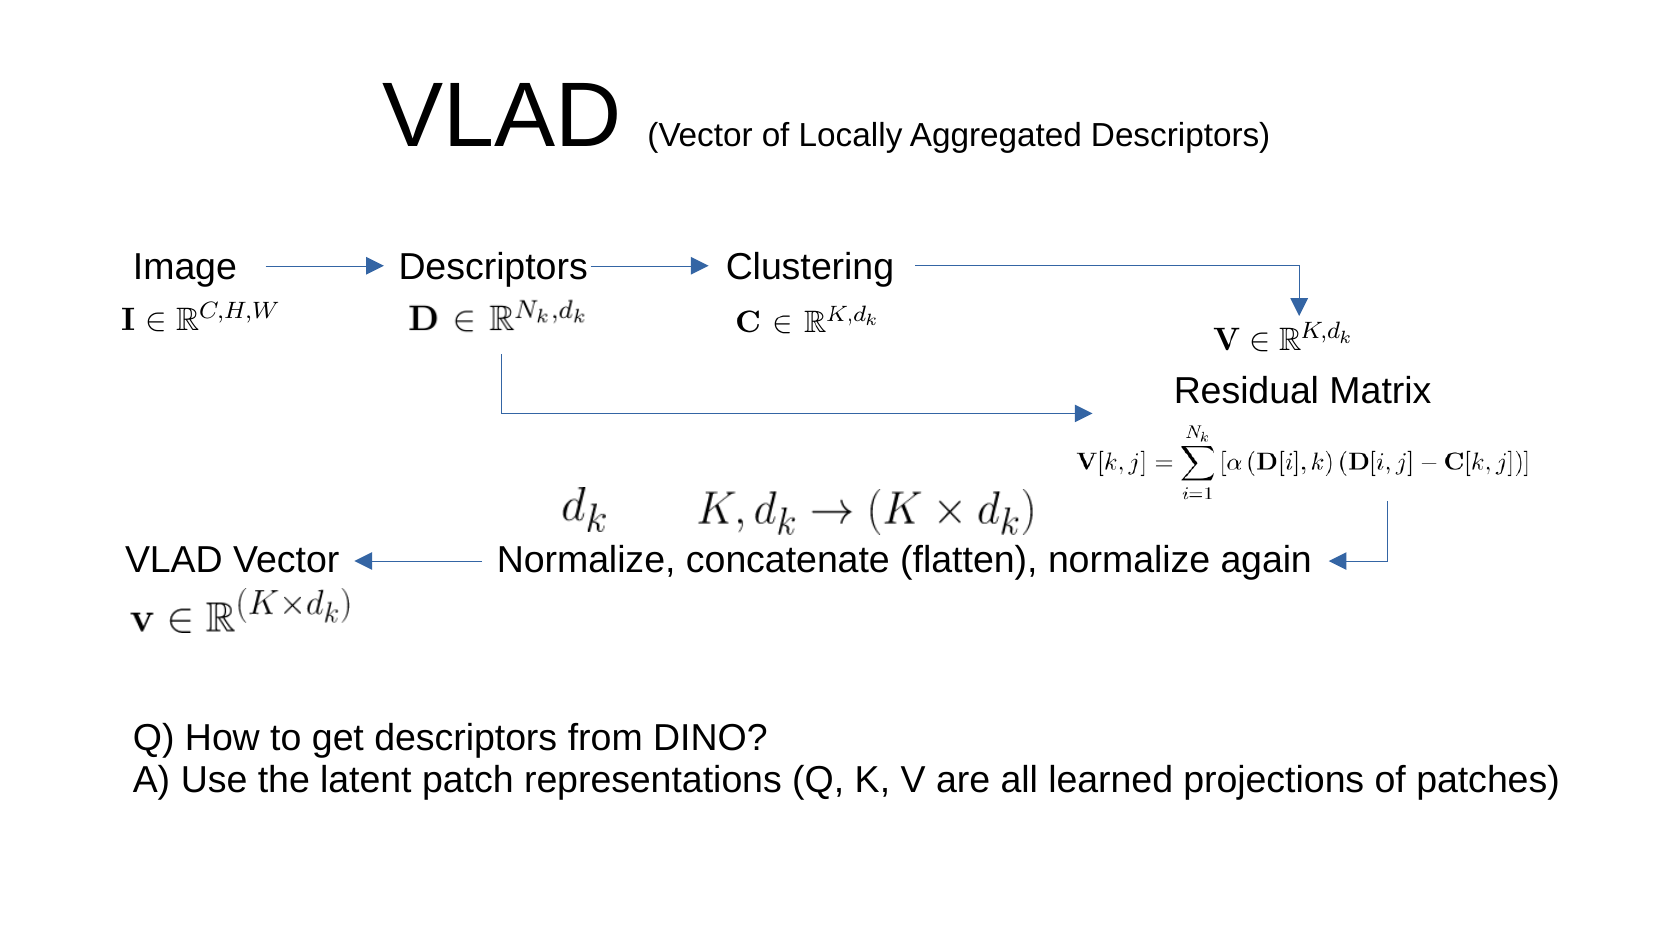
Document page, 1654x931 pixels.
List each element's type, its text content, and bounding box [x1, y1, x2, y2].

text_box Q) How to get descriptors from DINO? A) Use the latent patch representations (Q, K, V are all learned projections of patches) [118, 708, 1578, 808]
text_box Residual Matrix [1158, 362, 1447, 419]
picture [732, 295, 883, 340]
picture [129, 588, 350, 633]
title VLAD (Vector of Locally Aggregated Descriptors) [82, 37, 1571, 193]
text_box Clustering [711, 238, 910, 296]
picture [695, 489, 1034, 535]
text_box VLAD Vector [110, 531, 355, 589]
picture [561, 487, 606, 532]
text_box Descriptors [383, 238, 604, 296]
picture [118, 295, 280, 340]
text_box Normalize, concatenate (flatten), normalize again [482, 531, 1329, 589]
picture [1212, 315, 1359, 361]
picture [405, 295, 591, 340]
picture [1068, 419, 1536, 508]
text_box Image [118, 238, 252, 295]
